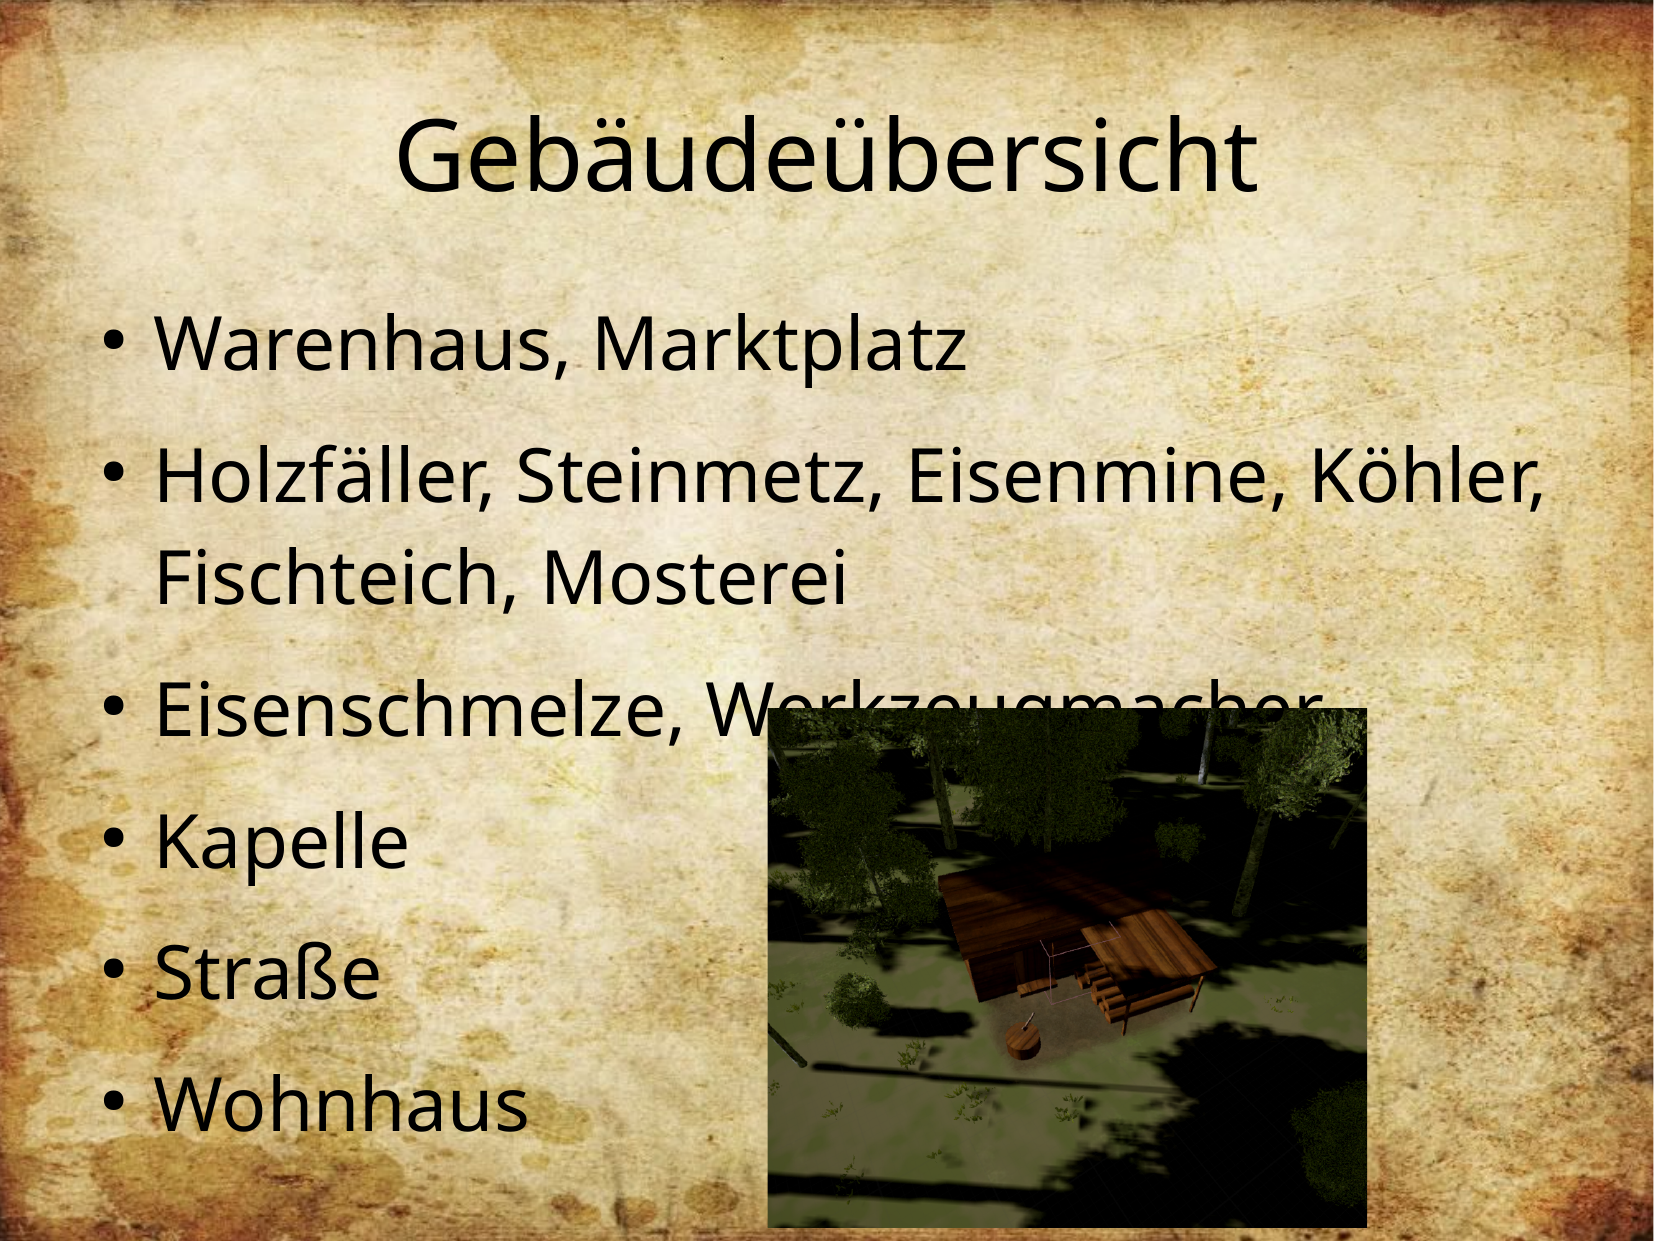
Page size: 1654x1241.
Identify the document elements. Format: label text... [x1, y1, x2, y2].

picture [0, 0, 1654, 1241]
list Warenhaus, Marktplatz Holzfäller, Steinmetz, Eisenmine, Köhler, Fischteich, Mosterei Eisenschmelze, Werkzeugmacher Kapelle Straße Wohnhaus [82, 290, 1571, 1109]
title Gebäudeübersicht [82, 49, 1571, 257]
